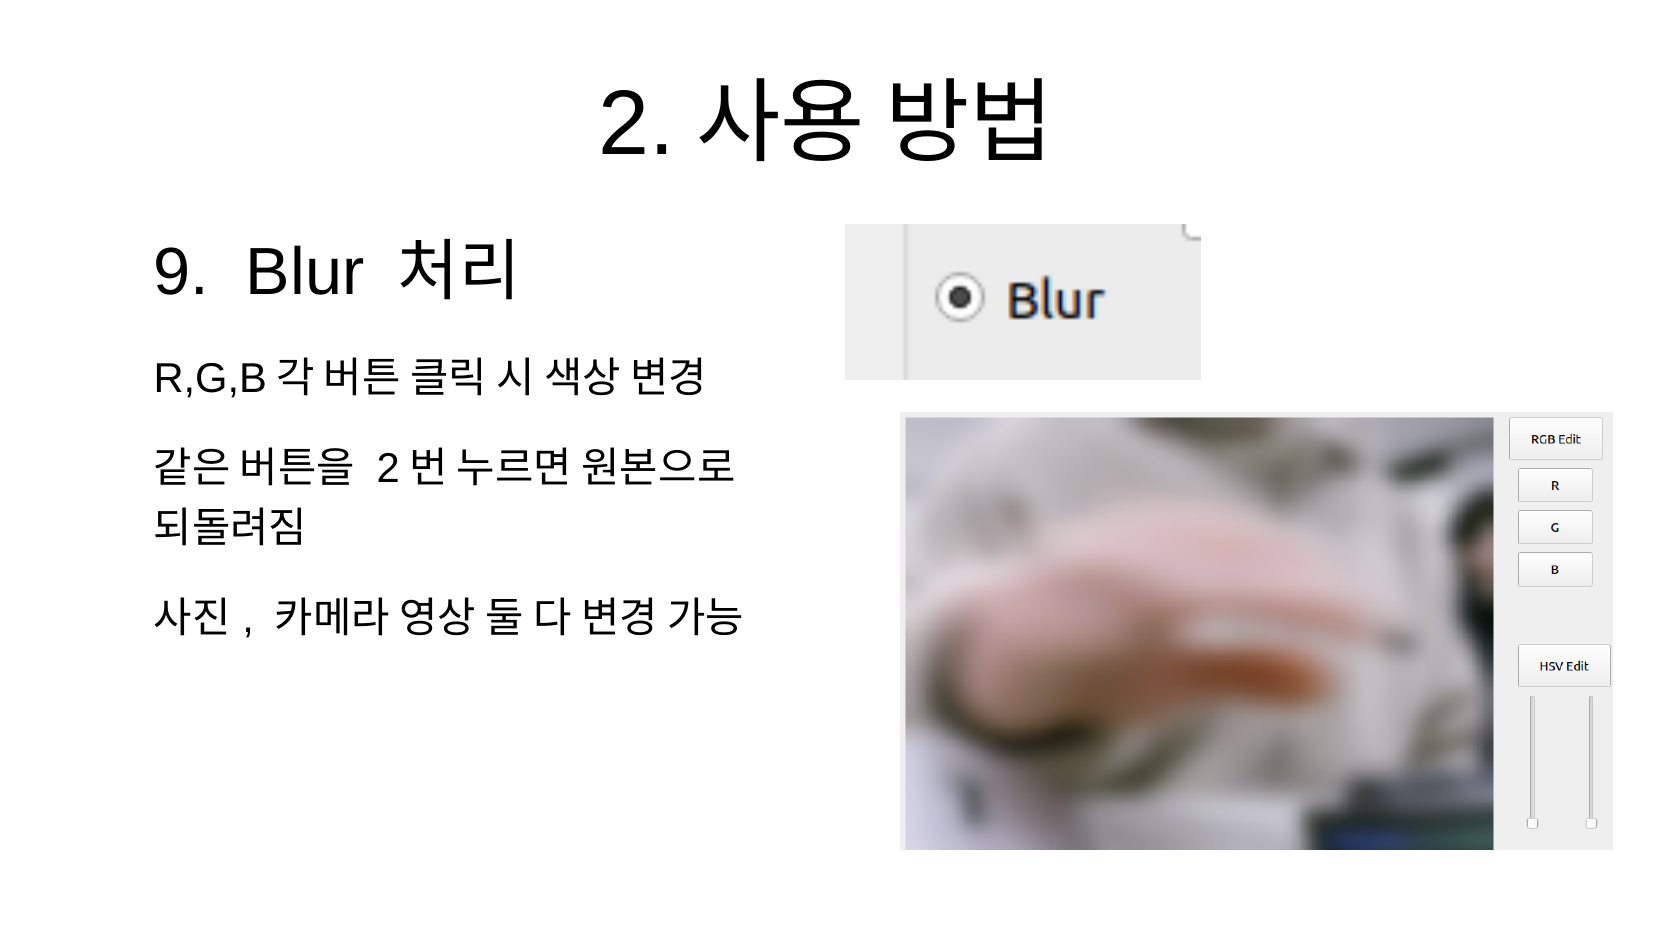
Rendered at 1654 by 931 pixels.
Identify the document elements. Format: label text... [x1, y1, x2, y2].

title 2.사용 방법 [82, 37, 1571, 193]
picture [845, 224, 1201, 380]
list 9. Blur 처리 R,G,B각 버튼 클릭 시 색상 변경 같은 버튼을 2번 누르면 원본으로 되돌려짐 사진, 카메라 영상 둘 다 변경 가능 [82, 217, 809, 758]
picture [900, 412, 1613, 850]
